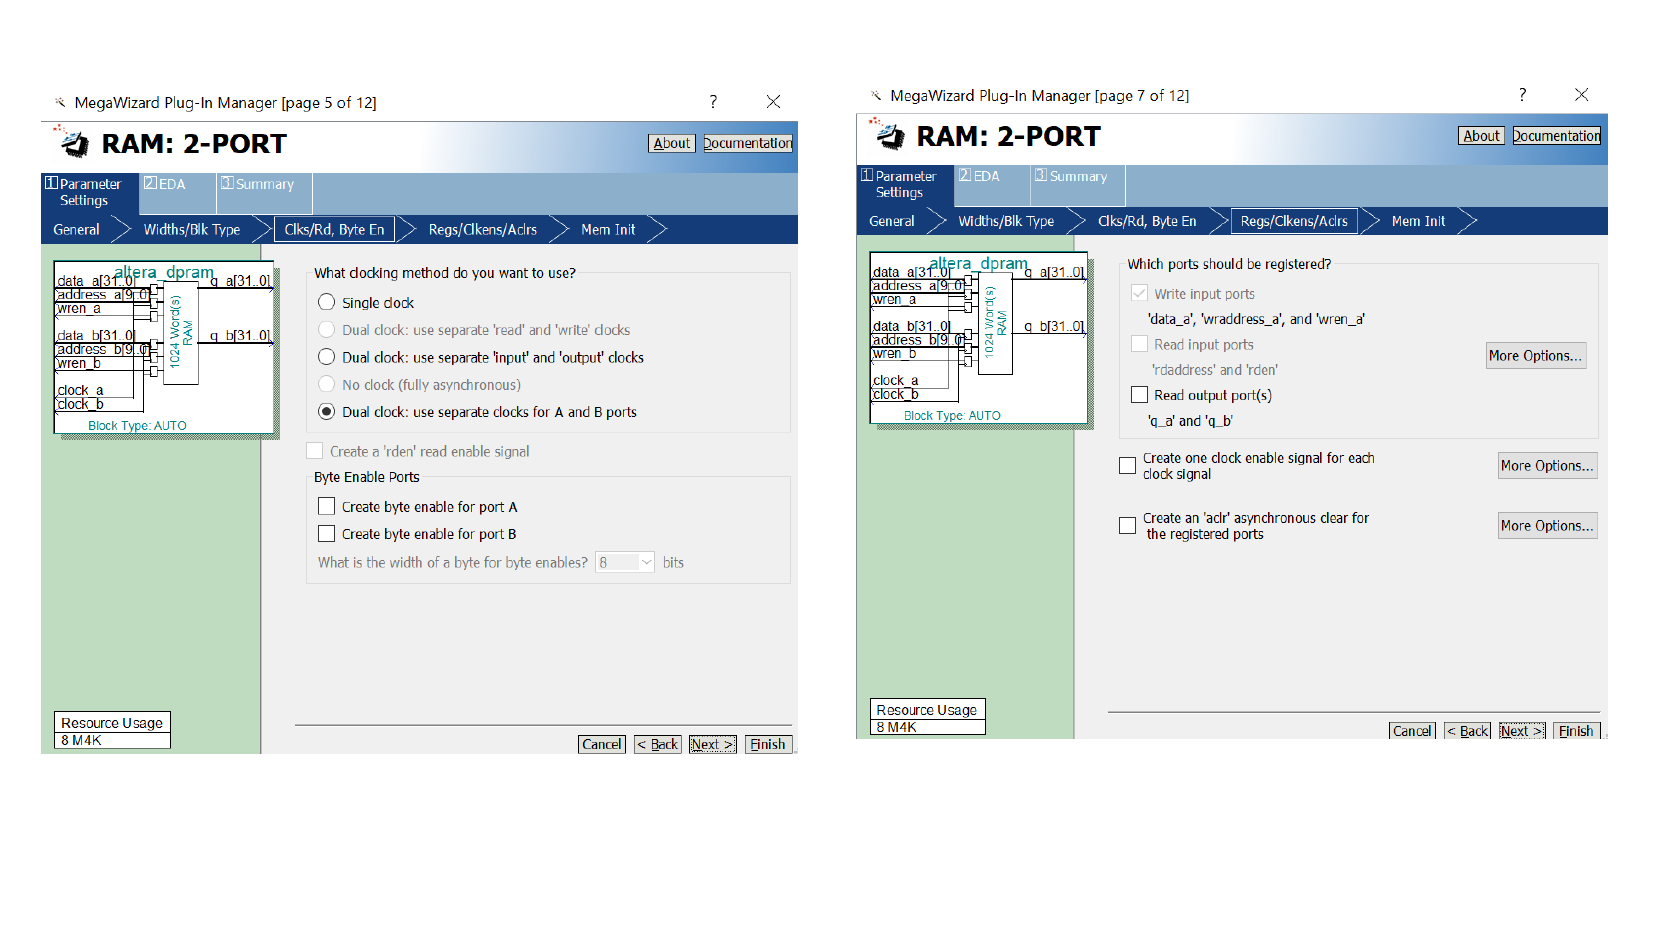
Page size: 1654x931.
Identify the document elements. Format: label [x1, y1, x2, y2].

picture [41, 88, 798, 754]
picture [856, 81, 1608, 739]
